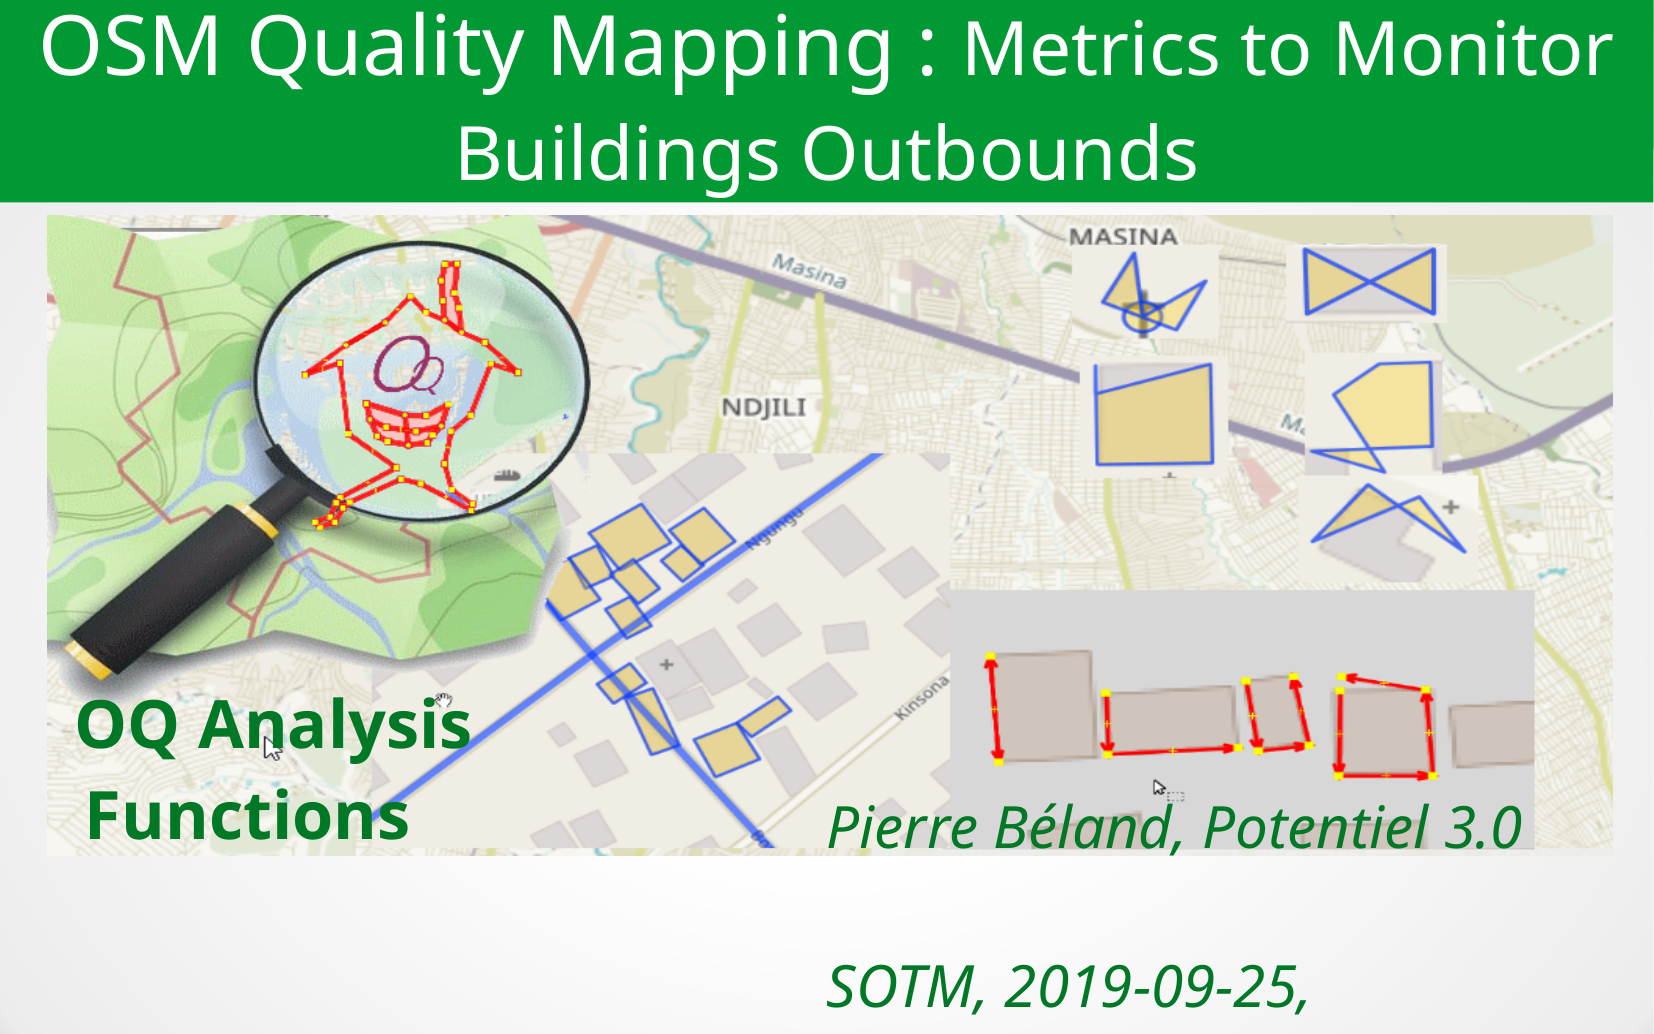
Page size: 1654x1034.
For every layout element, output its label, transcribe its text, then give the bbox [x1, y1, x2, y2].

title OSM Quality Mapping : Metrics to Monitor Buildings Outbounds [0, 0, 1654, 201]
title OQ Analysis Functions [0, 673, 544, 863]
title Pierre Béland, Potentiel 3.0 SOTM, 2019-09-25, Heidelberg [826, 875, 1571, 1014]
picture [0, 203, 1654, 1034]
